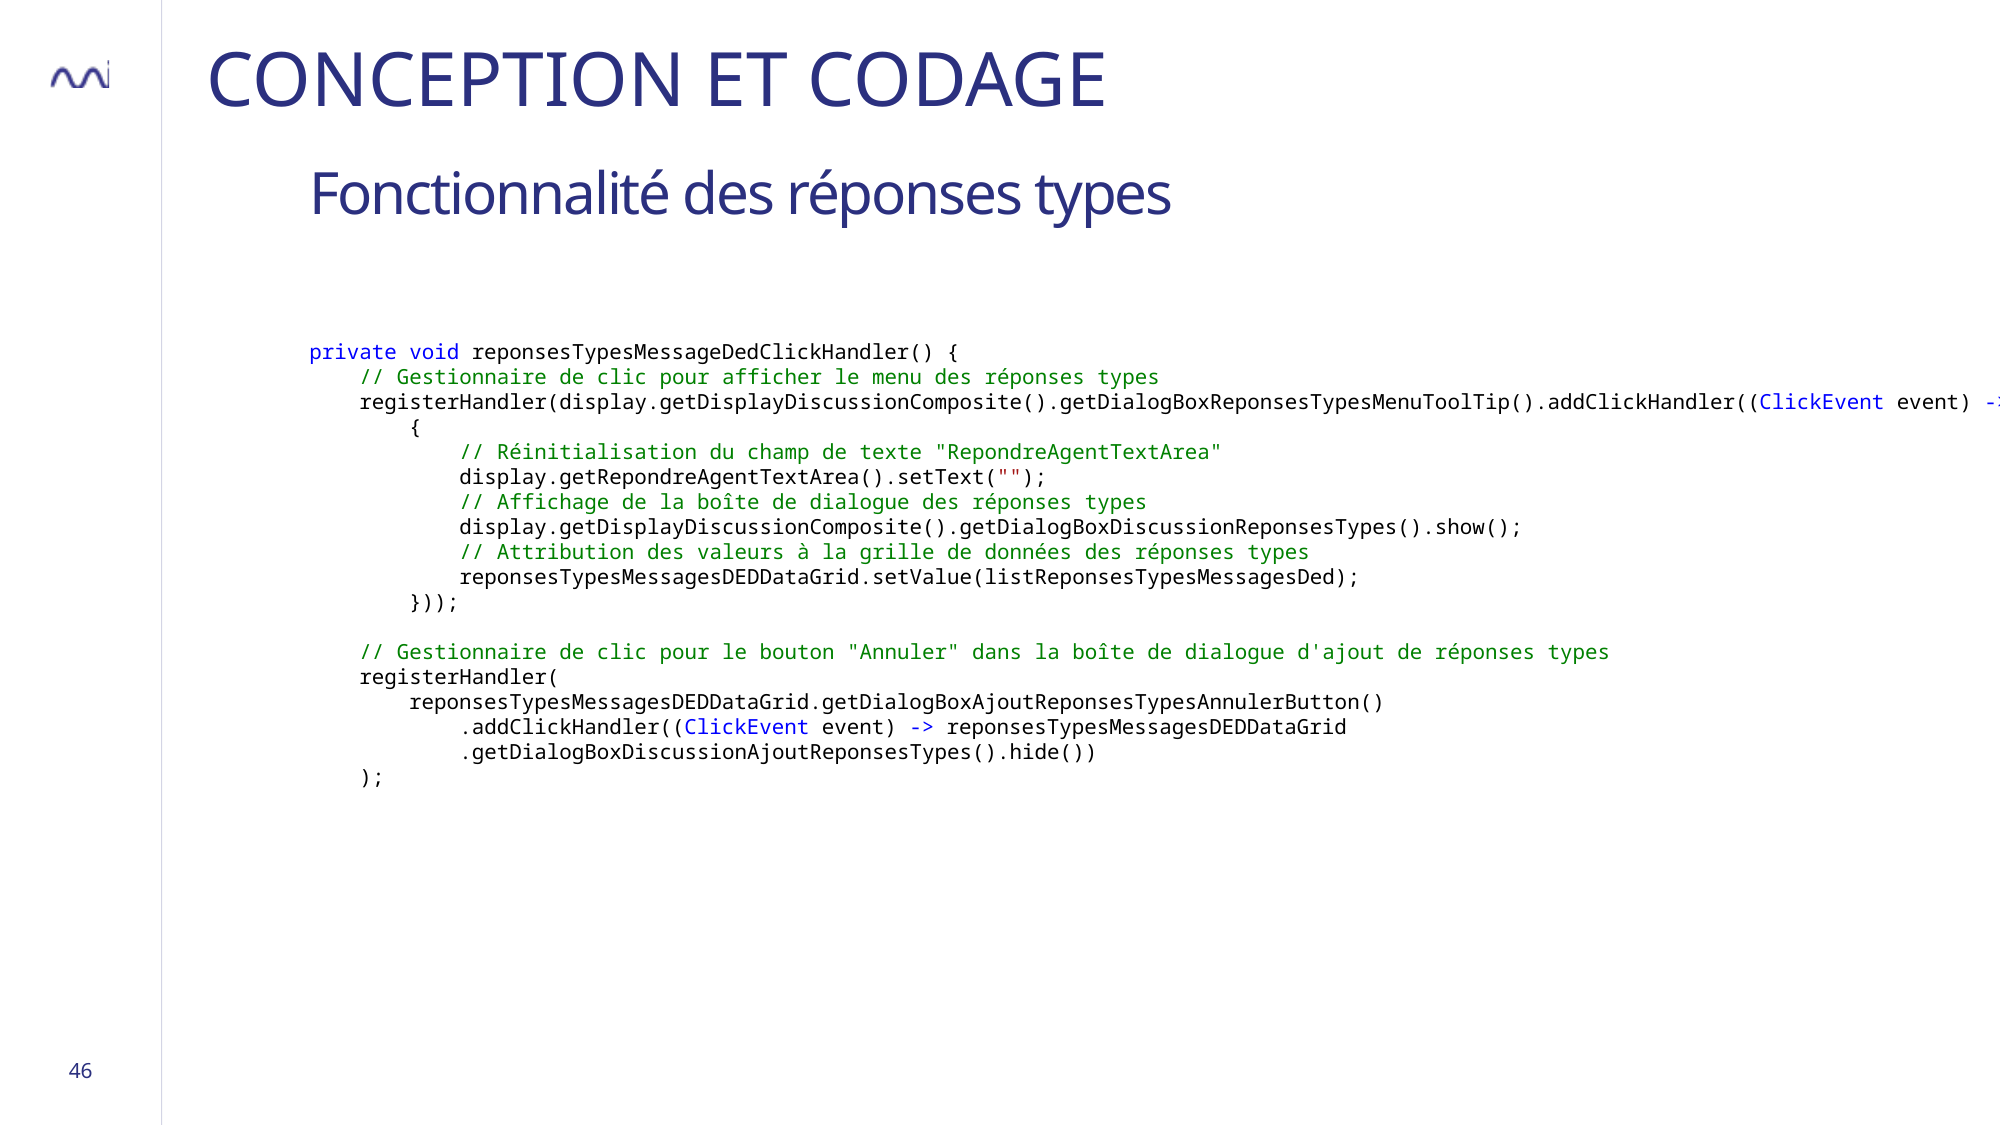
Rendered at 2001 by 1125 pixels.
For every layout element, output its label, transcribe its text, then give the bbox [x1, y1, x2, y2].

text_box 46 [38, 1052, 123, 1091]
text_box Fonctionnalité des réponses types [294, 161, 1685, 252]
text_box private void reponsesTypesMessageDedClickHandler() { // Gestionnaire de clic pour afficher le menu des réponses types registerHandler(display.getDisplayDiscussionComposite().getDialogBoxReponsesTypesMenuToolTip().addClickHandler((ClickEvent event) -> { // Réinitialisation du champ de texte "RepondreAgentTextArea" display.getRepondreAgentTextArea().setText(""); // Affichage de la boîte de dialogue des réponses types display.getDisplayDiscussionComposite().getDialogBoxDiscussionReponsesTypes().show(); // Attribution des valeurs à la grille de données des réponses types reponsesTypesMessagesDEDDataGrid.setValue(listReponsesTypesMessagesDed); })); // Gestionnaire de clic pour le bouton "Annuler" dans la boîte de dialogue d'ajout de réponses types registerHandler( reponsesTypesMessagesDEDDataGrid.getDialogBoxAjoutReponsesTypesAnnulerButton() .addClickHandler((ClickEvent event) -> reponsesTypesMessagesDEDDataGrid .getDialogBoxDiscussionAjoutReponsesTypes().hide()) ); [294, 331, 2000, 827]
text_box CONCEPTION ET CODAGE [191, 23, 1192, 130]
